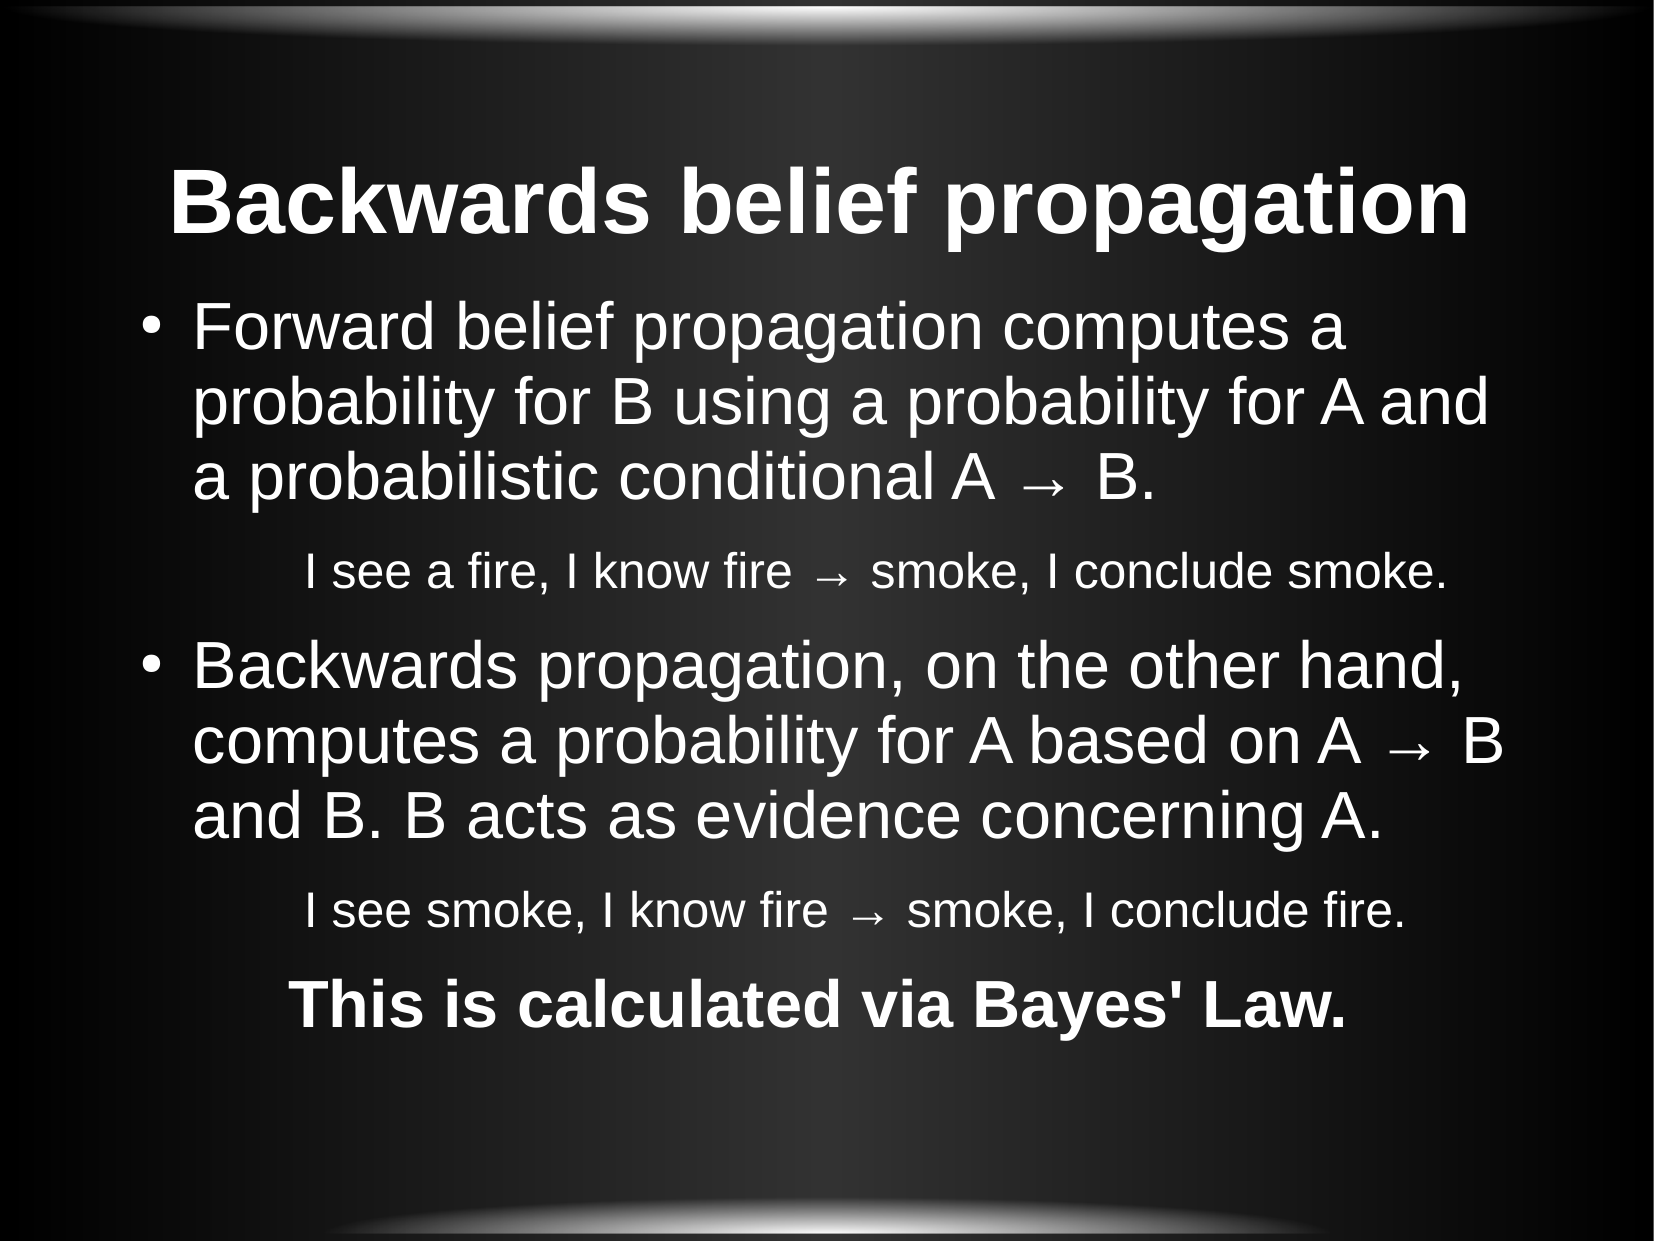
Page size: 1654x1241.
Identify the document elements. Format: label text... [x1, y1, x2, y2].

list Forward belief propagation computes a probability for B using a probability for A and a probabilistic conditional A → B. I see a fire, I know fire → smoke, I conclude smoke. Backwards propagation, on the other hand, computes a probability for A based on A → B and B. B acts as evidence concerning A. I see smoke, I know fire → smoke, I conclude fire. This is calculated via Bayes' Law. [121, 289, 1521, 1094]
picture [0, 0, 1654, 1241]
title Backwards belief propagation [135, 117, 1506, 287]
